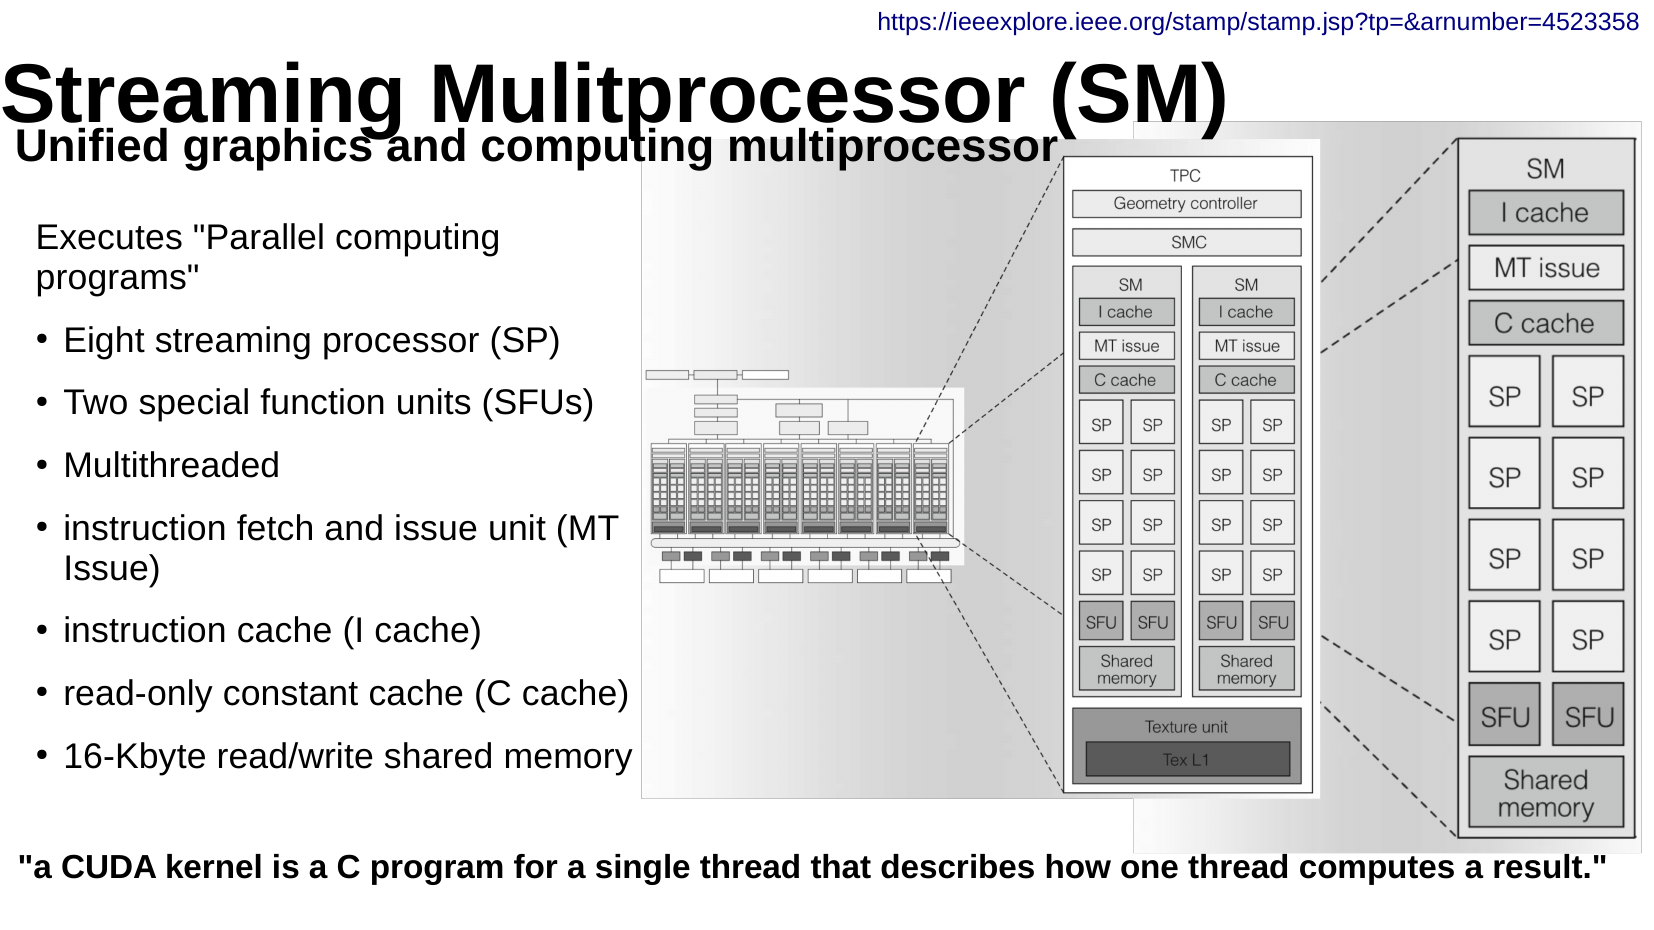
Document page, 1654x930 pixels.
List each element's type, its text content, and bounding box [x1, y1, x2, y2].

text_box "a CUDA kernel is a C program for a single thread that describes how one thread computes a result." [3, 841, 1653, 930]
text_box Unified graphics and computing multiprocessor [0, 112, 1126, 230]
picture [632, 112, 1651, 841]
title Streaming Mulitprocessor (SM) [0, 37, 1488, 150]
text_box https://ieeexplore.ieee.org/stamp/stamp.jsp?tp=&arnumber=4523358 [862, 0, 1653, 76]
list Executes "Parallel computing programs" Eight streaming processor (SP) Two special function units (SFUs) Multithreaded instruction fetch and issue unit (MT Issue) instruction cache (I cache) read-only constant cache (C cache) 16-Kbyte read/write shared memory [35, 230, 636, 788]
